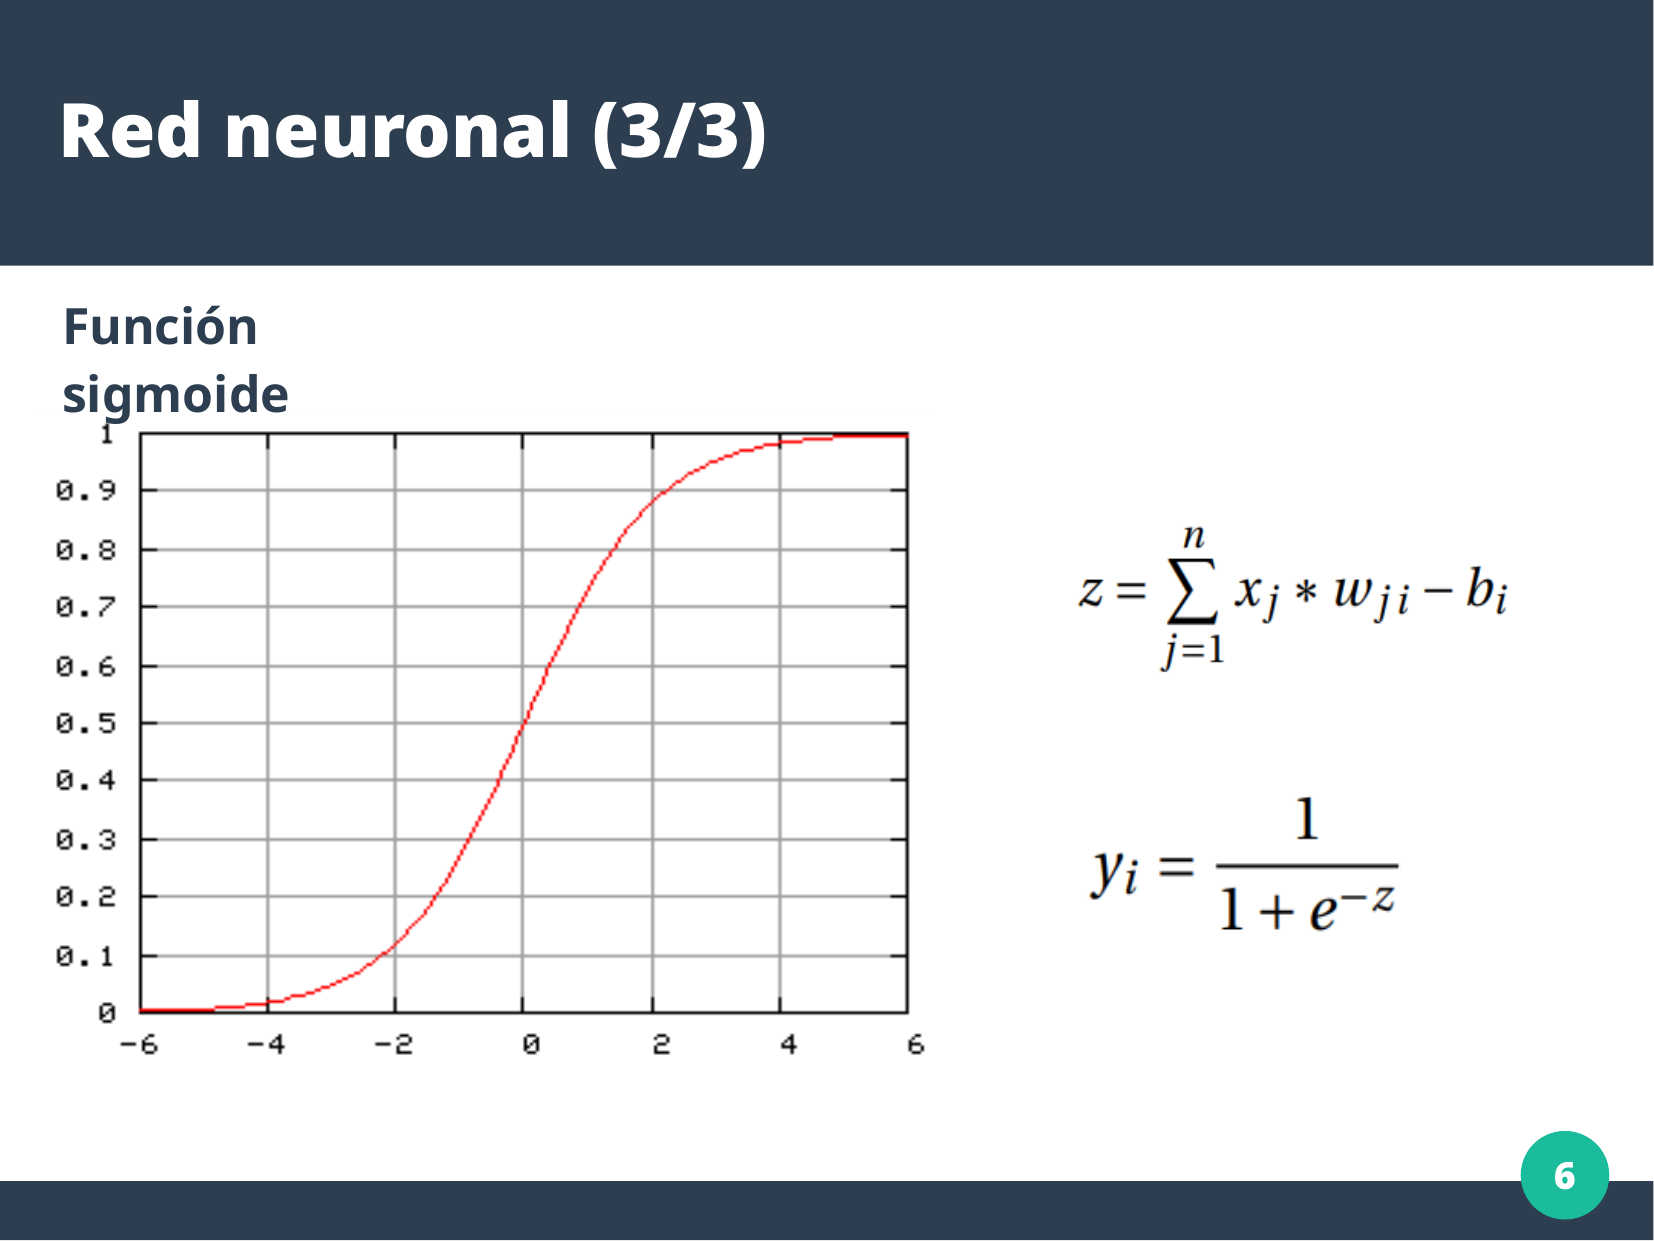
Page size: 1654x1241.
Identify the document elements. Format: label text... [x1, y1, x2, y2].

picture [1062, 496, 1512, 686]
picture [37, 413, 934, 1072]
title Red neuronal (3/3) [59, 49, 1595, 207]
text_box Función sigmoide [47, 283, 485, 415]
picture [1074, 779, 1406, 945]
